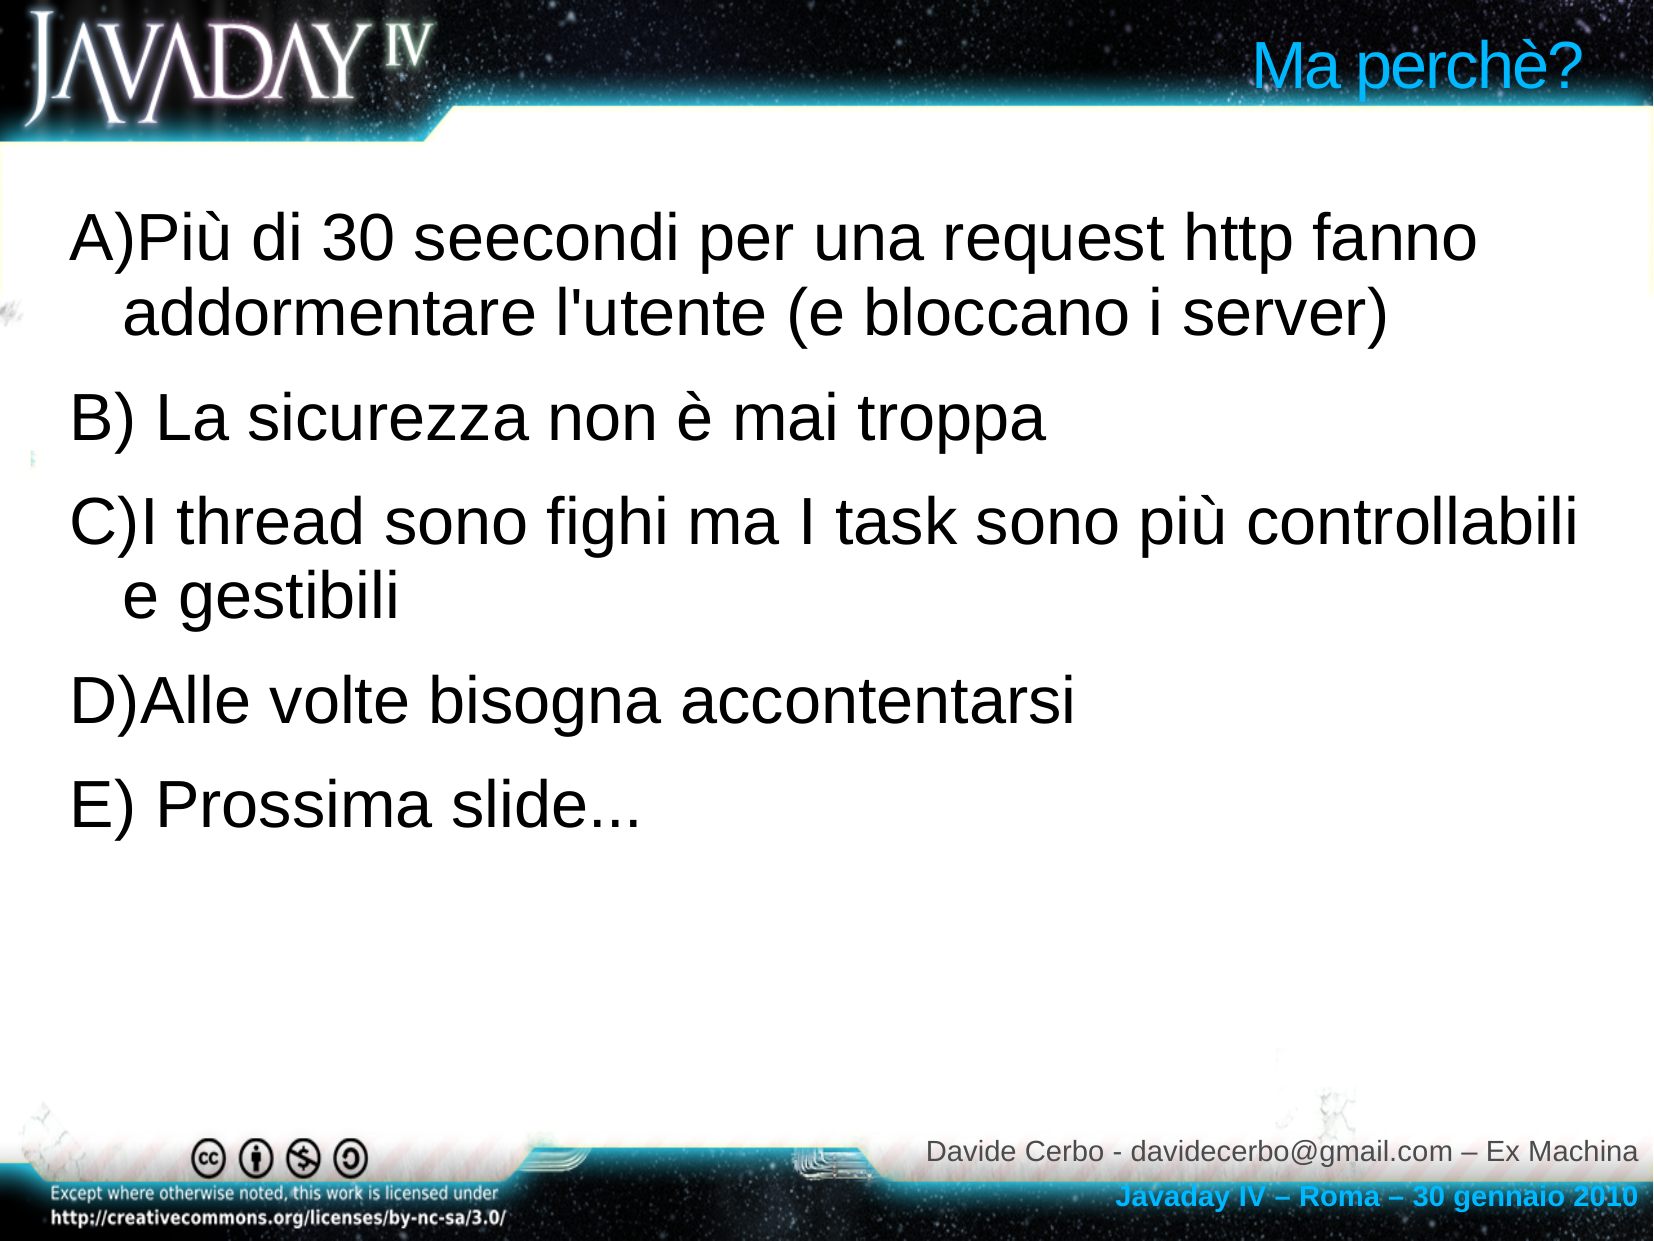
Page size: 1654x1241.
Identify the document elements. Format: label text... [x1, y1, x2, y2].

picture [0, 0, 1653, 1241]
list Più di 30 seecondi per una request http fanno addormentare l'utente (e bloccano i server) La sicurezza non è mai troppa I thread sono fighi ma I task sono più controllabili e gestibili Alle volte bisogna accontentarsi Prossima slide... [52, 200, 1594, 1020]
title Ma perchè? [108, 14, 1585, 117]
